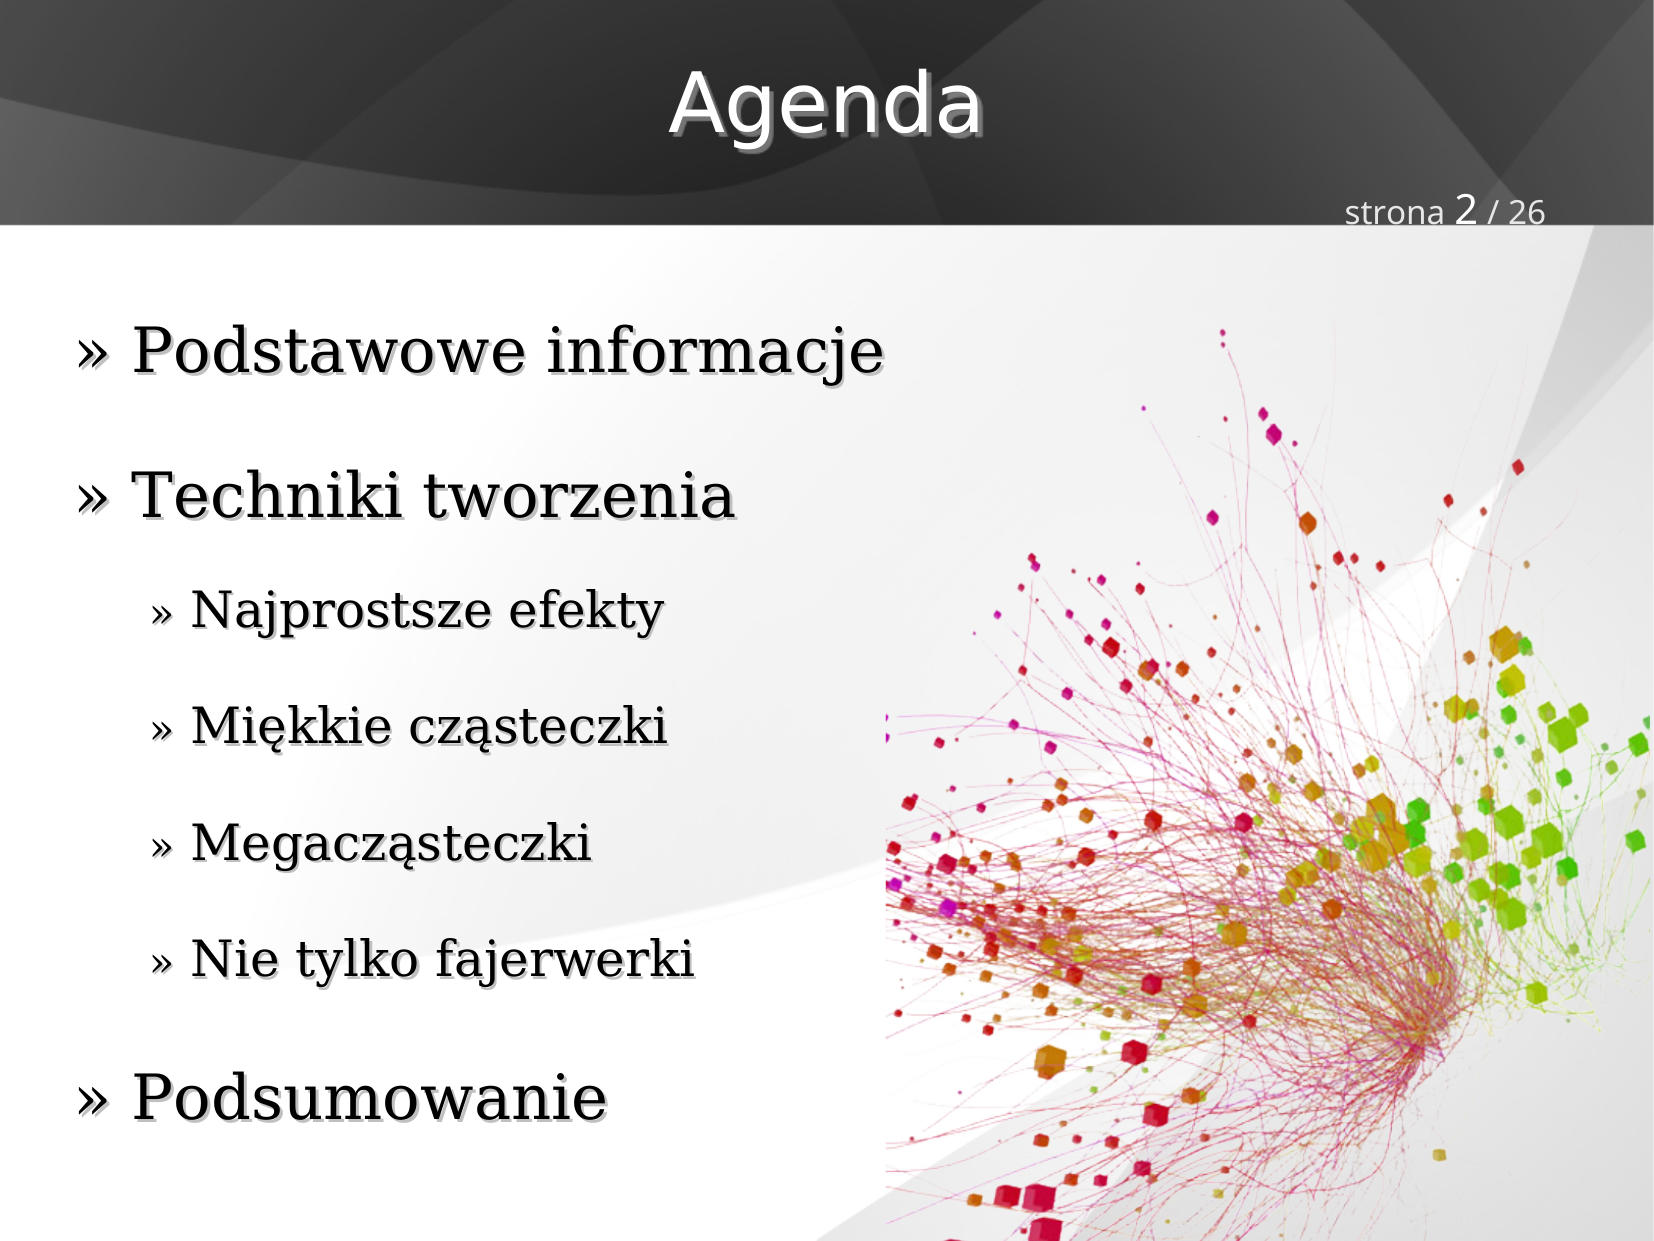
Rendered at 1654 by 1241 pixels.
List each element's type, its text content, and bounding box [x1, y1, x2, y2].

title Agenda [0, 0, 1654, 208]
picture [0, 176, 1654, 1241]
text_box strona <numer> / 26 [1381, 172, 1654, 247]
text_box » Podstawowe informacje » Techniki tworzenia » Najprostsze efekty » Miękkie cząsteczki » Megacząsteczki » Nie tylko fajerwerki » Podsumowanie [59, 306, 885, 1142]
